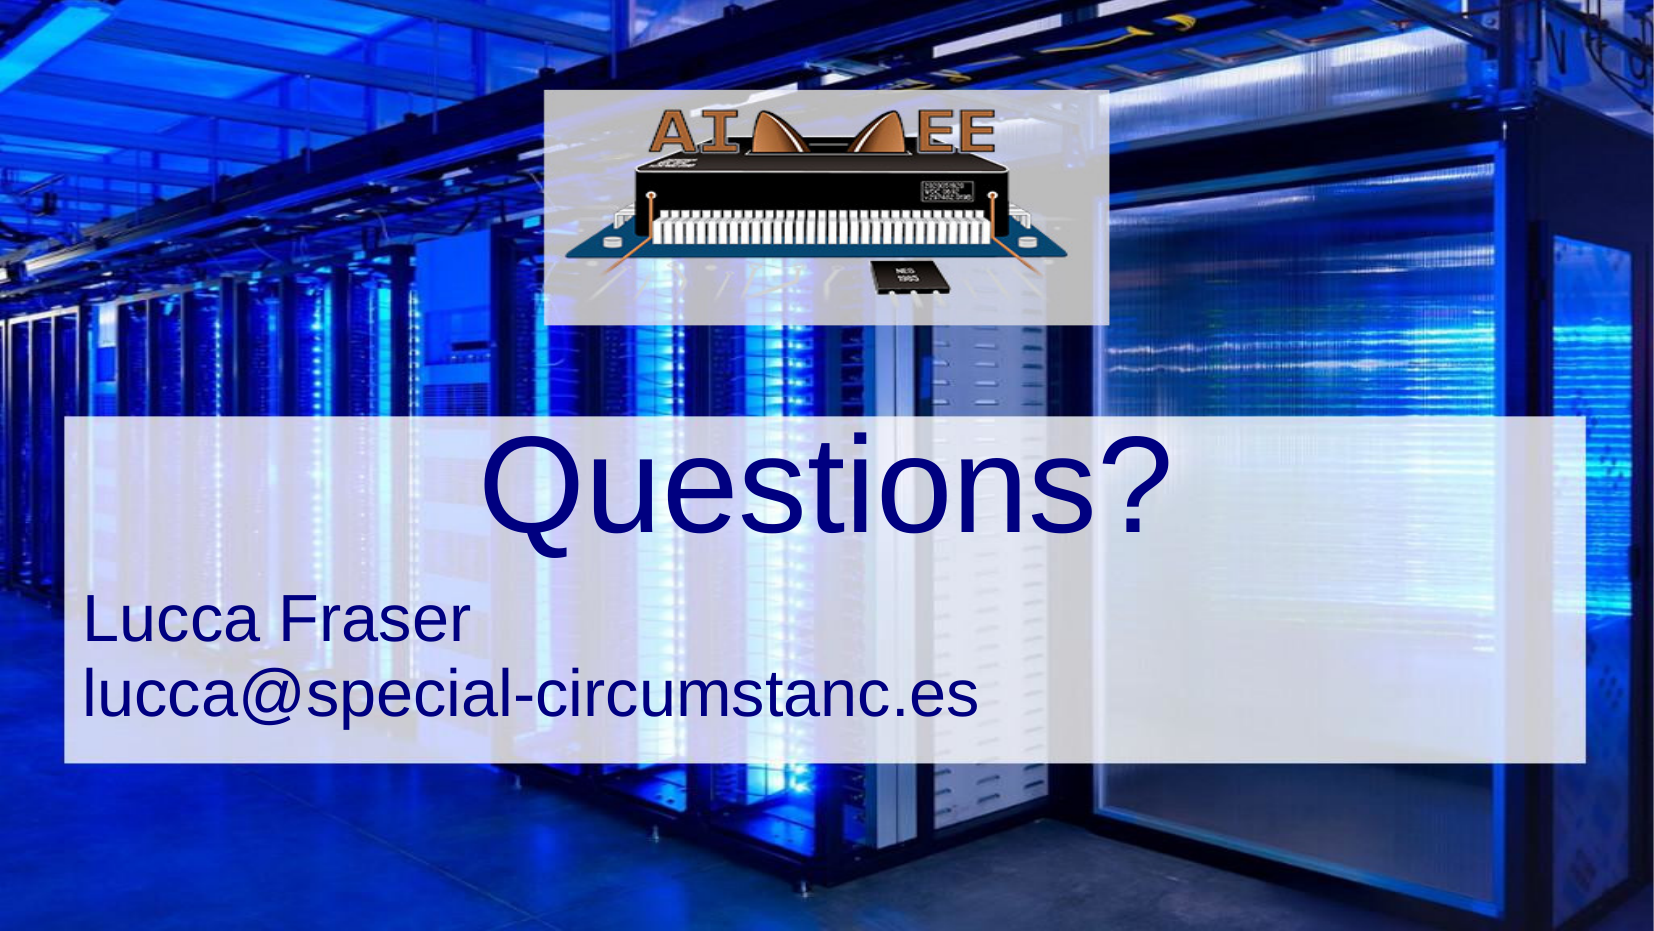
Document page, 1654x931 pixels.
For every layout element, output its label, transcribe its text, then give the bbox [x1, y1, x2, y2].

picture [0, 0, 1654, 931]
subtitle Lucca Fraser lucca@special-circumstanc.es [82, 555, 1571, 758]
title Questions? [82, 429, 1571, 541]
